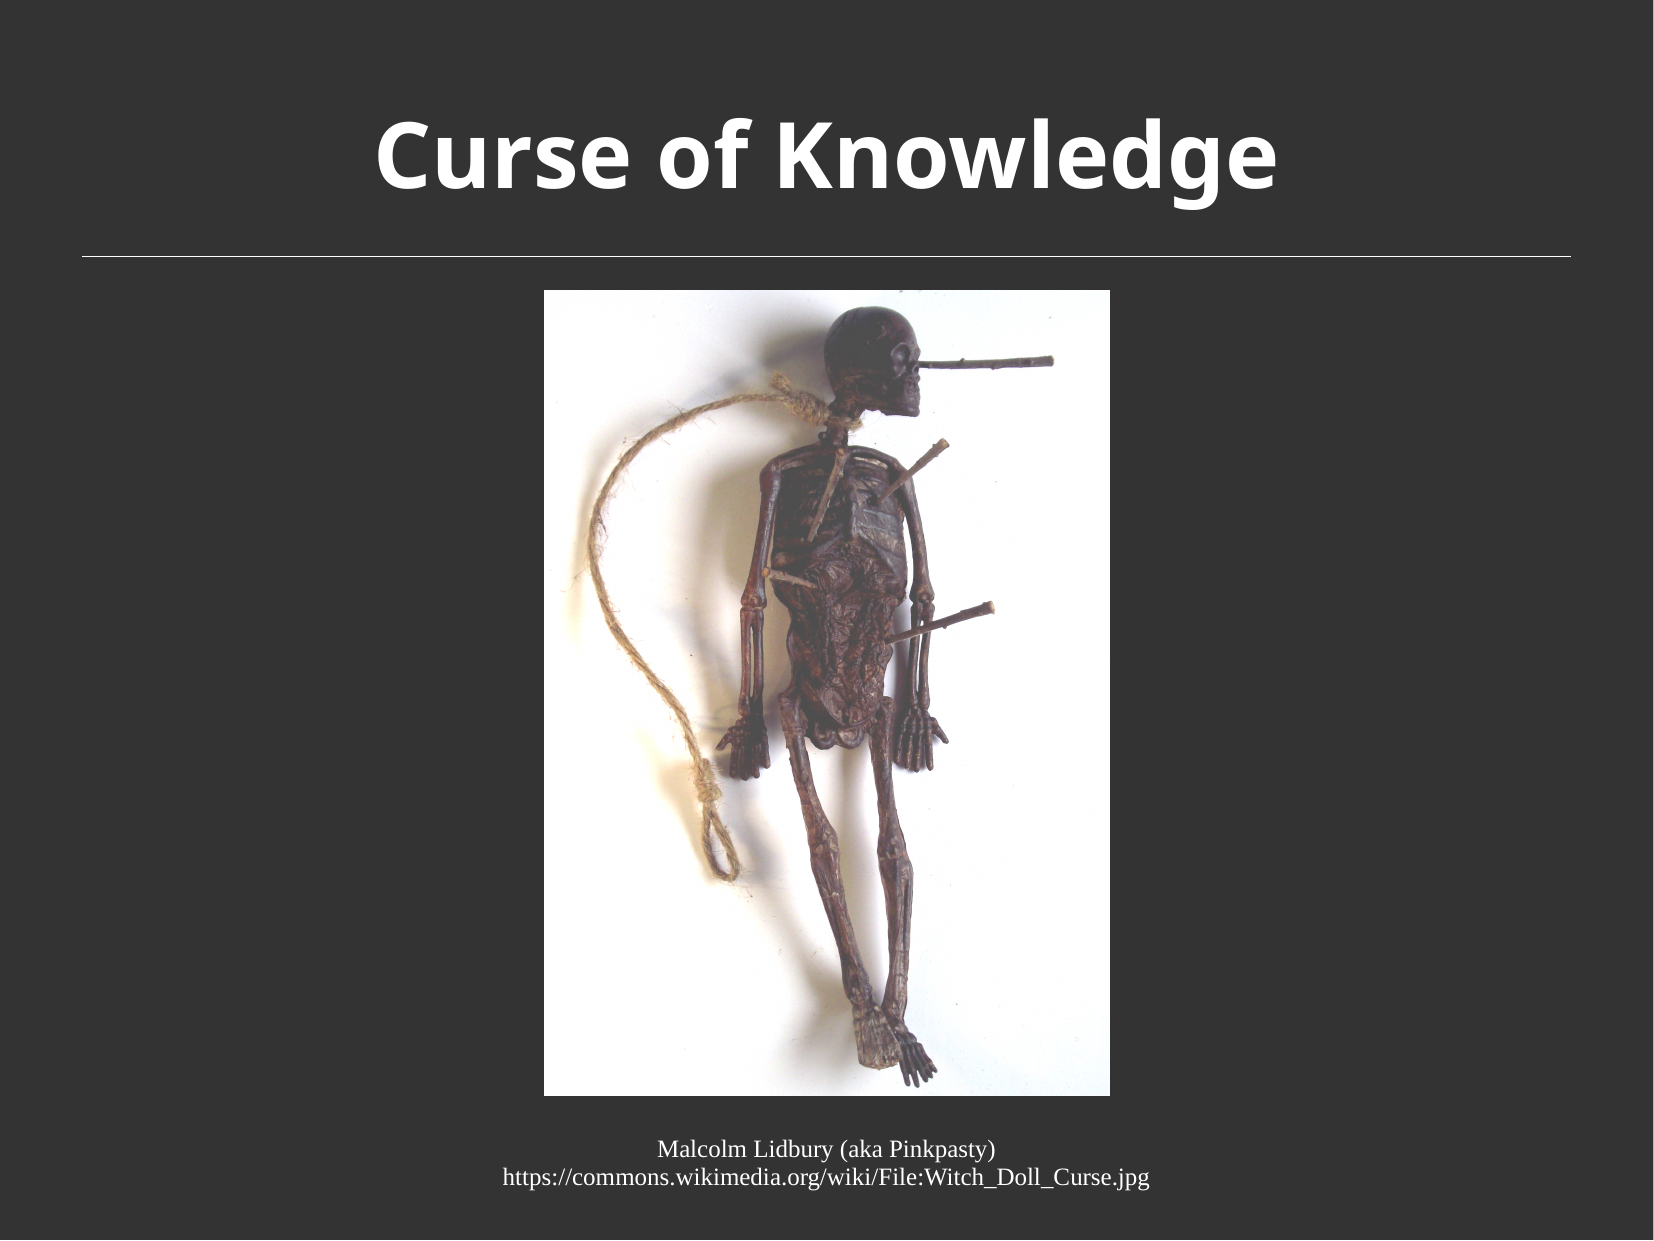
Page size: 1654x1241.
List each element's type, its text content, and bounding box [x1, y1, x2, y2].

title Curse of Knowledge [82, 49, 1571, 257]
picture [544, 290, 1110, 1096]
text_box Malcolm Lidbury (aka Pinkpasty) https://commons.wikimedia.org/wiki/File:Witch_Doll_Curse.jpg [339, 1128, 1314, 1199]
